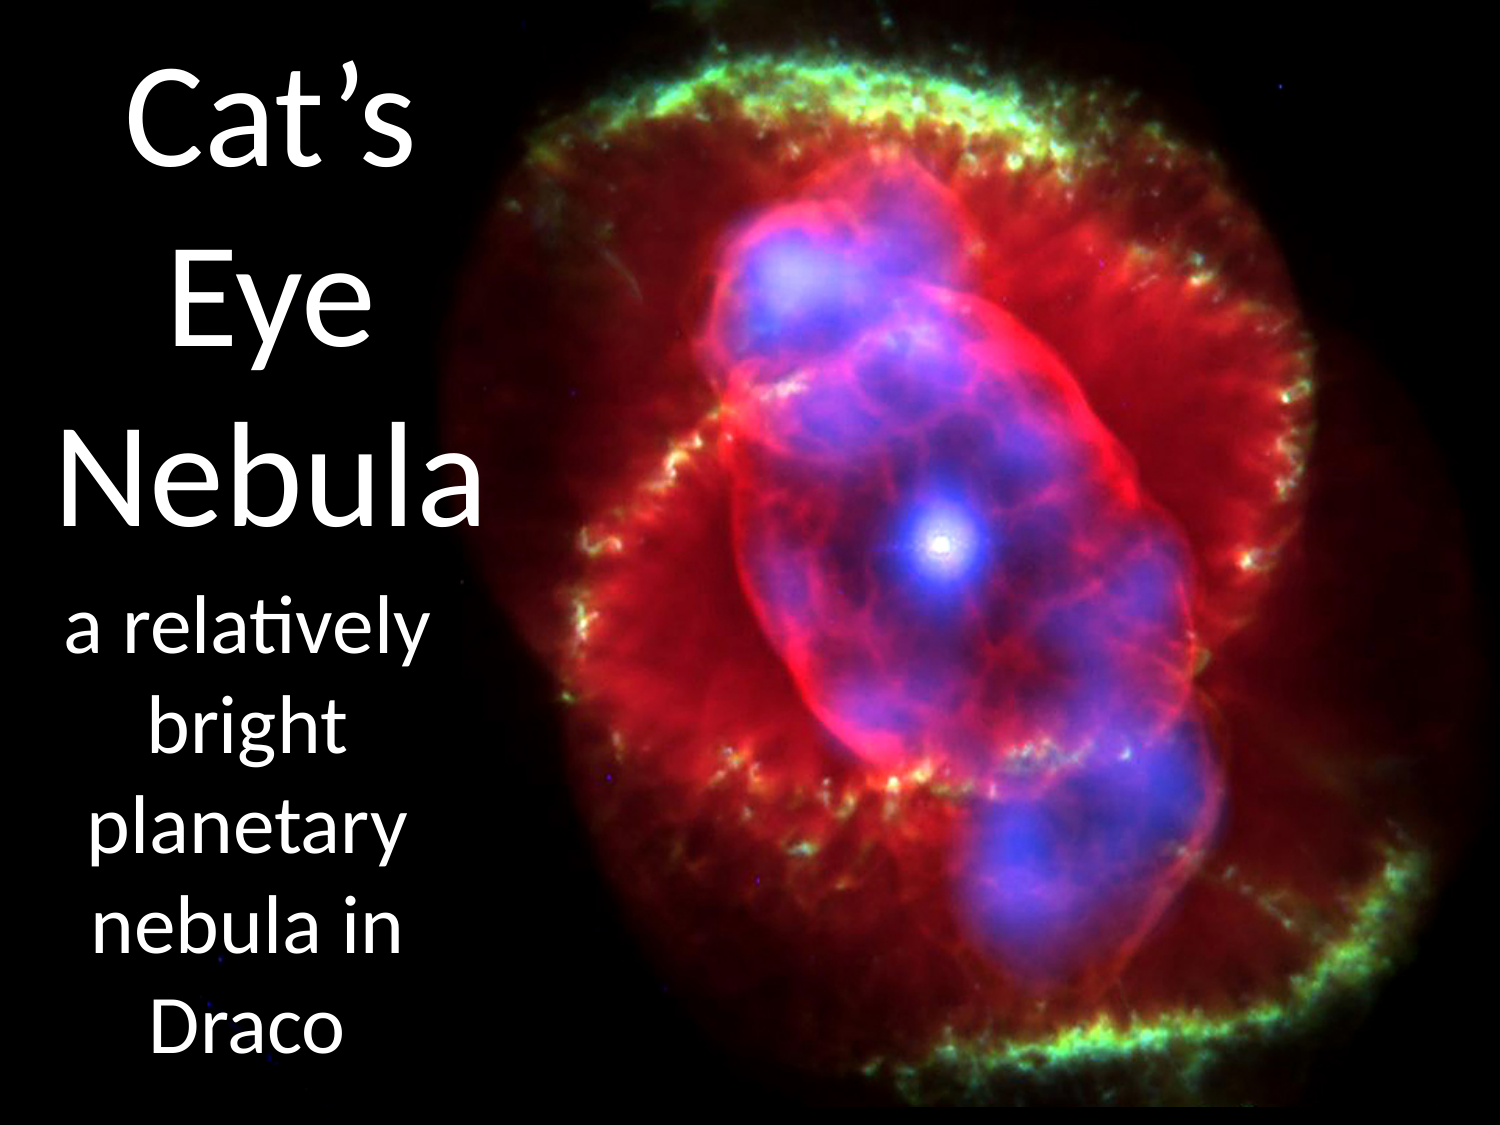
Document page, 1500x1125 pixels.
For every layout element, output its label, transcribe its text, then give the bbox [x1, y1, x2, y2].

text_box a relatively bright planetary nebula in Draco [4, 562, 491, 1083]
text_box Cat’s Eye Nebula [4, 9, 538, 570]
picture [200, 0, 1500, 1107]
